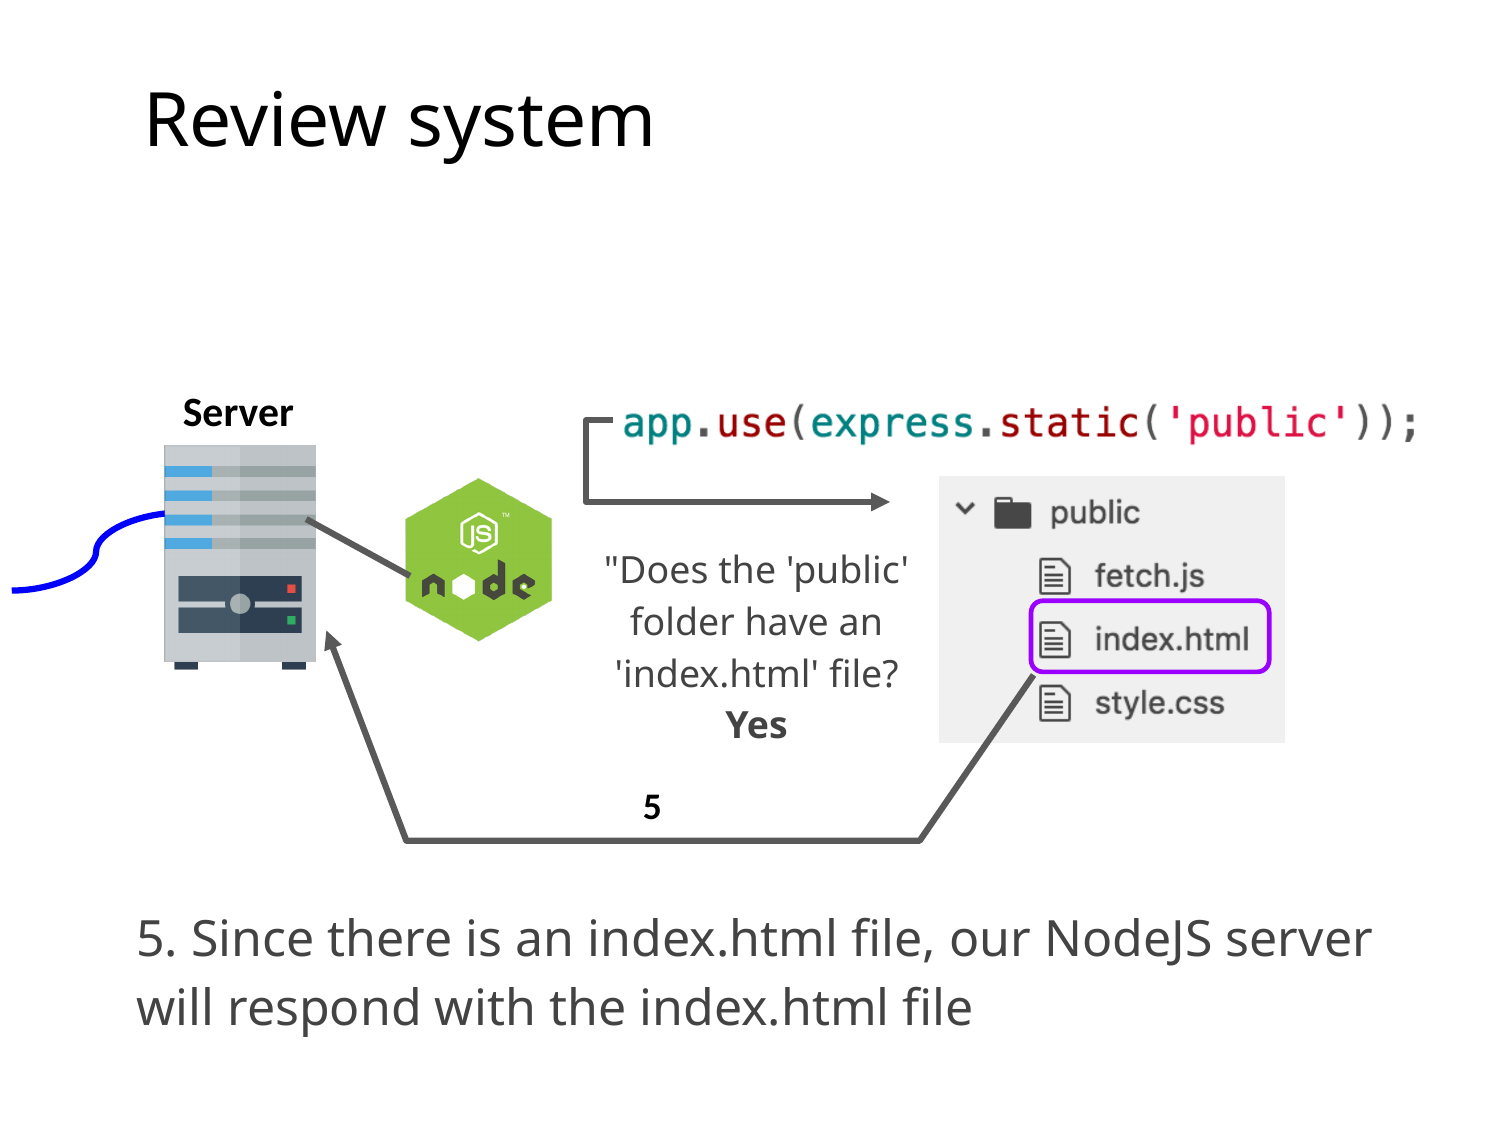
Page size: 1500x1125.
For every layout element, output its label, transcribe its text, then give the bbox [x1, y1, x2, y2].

list 5. Since there is an index.html file, our NodeJS server will respond with the index.html file [121, 882, 1442, 1092]
picture [597, 384, 1440, 743]
picture [119, 481, 358, 680]
title Review system [128, 56, 1372, 183]
picture [394, 476, 562, 644]
list "Does the 'public' folder have an 'index.html' file? Yes [560, 524, 954, 692]
text_box Server [82, 337, 395, 481]
text_box 5 [616, 769, 688, 837]
